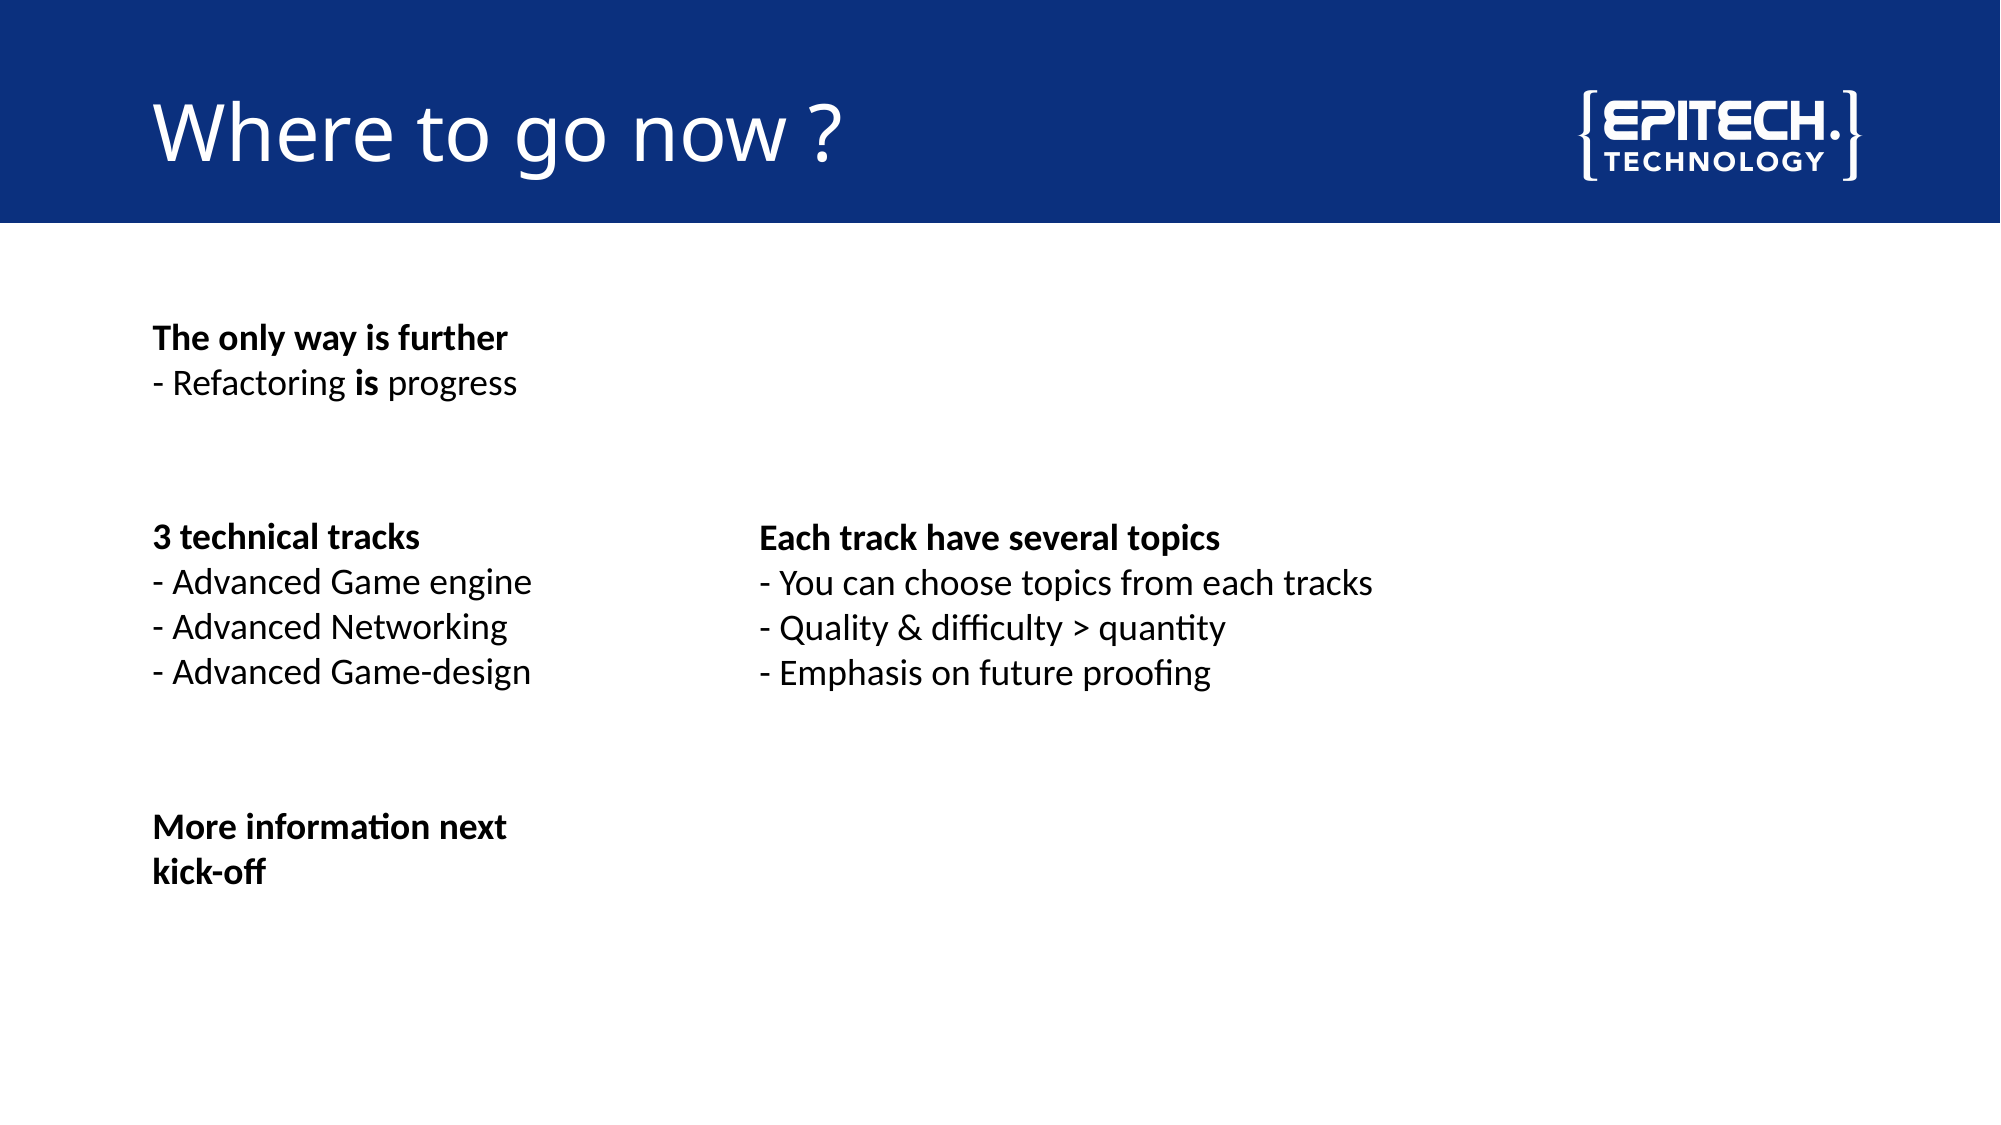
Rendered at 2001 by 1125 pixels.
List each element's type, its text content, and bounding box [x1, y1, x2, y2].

text_box 3 technical tracks​ - Advanced Game engine​ - Advanced Networking​ - Advanced Game-design​ [137, 505, 588, 702]
text_box Each track have several topics​ - You can choose topics from each tracks​ - Quality & difficulty > quantity​ - Emphasis on future proofing​ ​ [744, 505, 1398, 749]
title Where to go now ? [137, 59, 1863, 212]
text_box The only way is further - Refactoring is progress [137, 305, 951, 412]
text_box More information next kick-off​ [137, 794, 588, 901]
